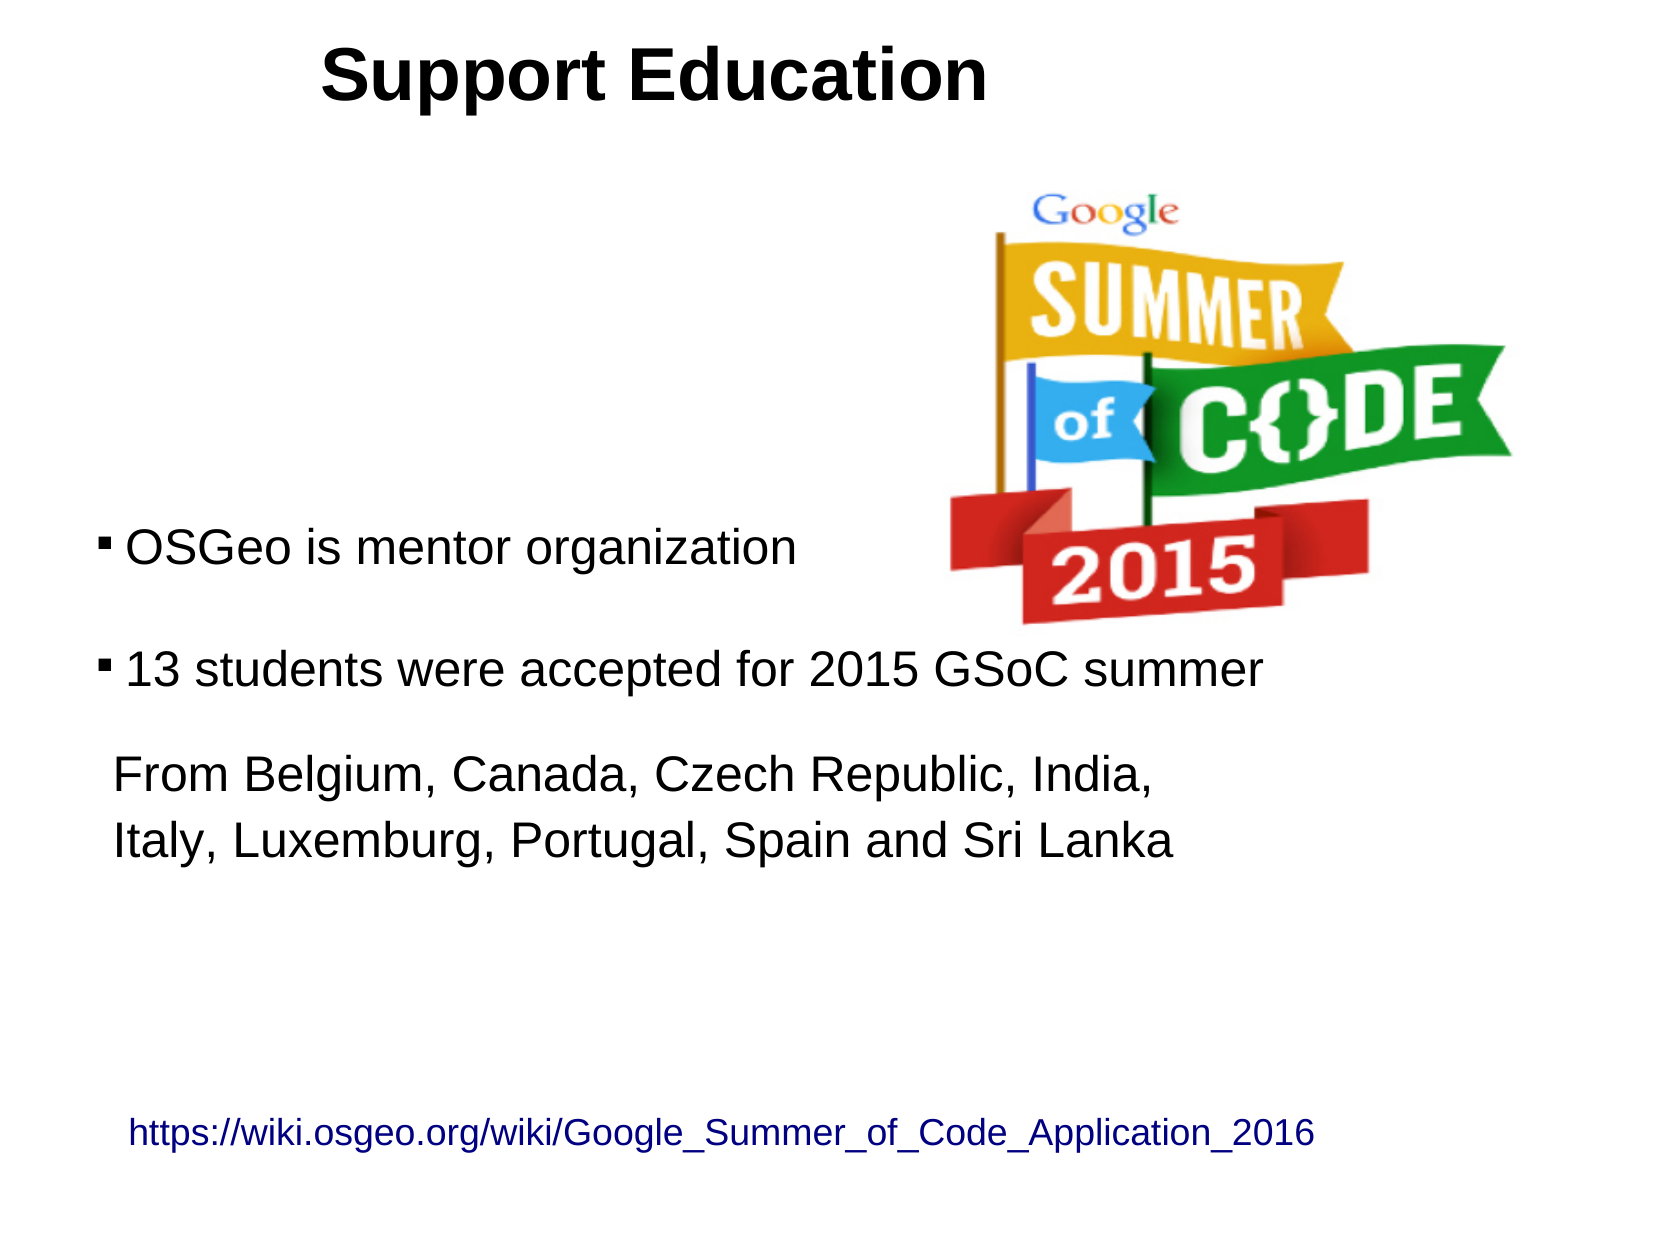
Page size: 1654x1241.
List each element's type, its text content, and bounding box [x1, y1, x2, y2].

text_box Support Education [305, 59, 1152, 171]
text_box https://wiki.osgeo.org/wiki/Google_Summer_of_Code_Application_2016 [113, 1104, 1469, 1166]
text_box OSGeo is mentor organization 13 students were accepted for 2015 GSoC summer From Belgium, Canada, Czech Republic, India, Italy, Luxemburg, Portugal, Spain and Sri Lanka [83, 525, 1499, 1134]
picture [927, 189, 1535, 636]
